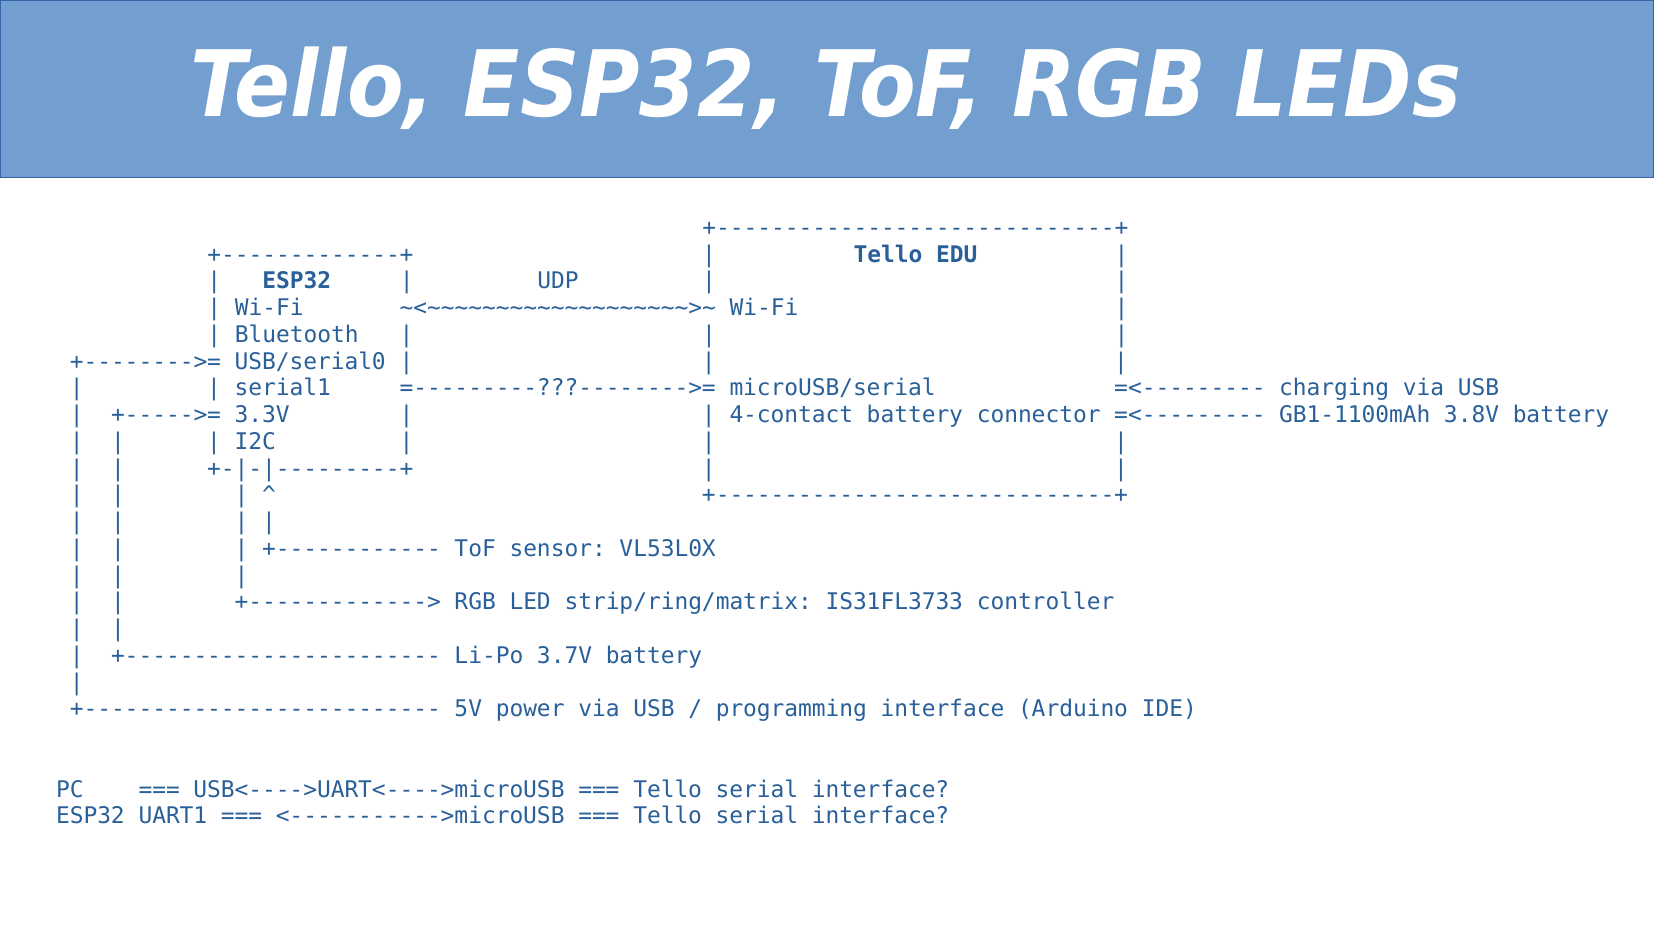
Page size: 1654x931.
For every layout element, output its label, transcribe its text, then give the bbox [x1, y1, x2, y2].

text_box +-----------------------------+ +-------------+ | Tello EDU | | ESP32 | UDP | | | Wi-Fi ~<~~~~~~~~~~~~~~~~~~~>~ Wi-Fi | | Bluetooth | | | +-------->= USB/serial0 | | | | | serial1 =---------???-------->= microUSB/serial =<--------- charging via USB | +----->= 3.3V | | 4-contact battery connector =<--------- GB1-1100mAh 3.8V battery | | | I2C | | | | | +-|-|---------+ | | | | | ^ +-----------------------------+ | | | | | | | +------------ ToF sensor: VL53L0X | | | | | +-------------> RGB LED strip/ring/matrix: IS31FL3733 controller | | | +----------------------- Li-Po 3.7V battery | +-------------------------- 5V power via USB / programming interface (Arduino IDE) PC === USB<---->UART<---->microUSB === Tello serial interface? ESP32 UART1 === <----------->microUSB === Tello serial interface? [41, 206, 1630, 907]
text_box Tello, ESP32, ToF, RGB LEDs [11, 23, 1642, 178]
text_box [0, 0, 1654, 178]
